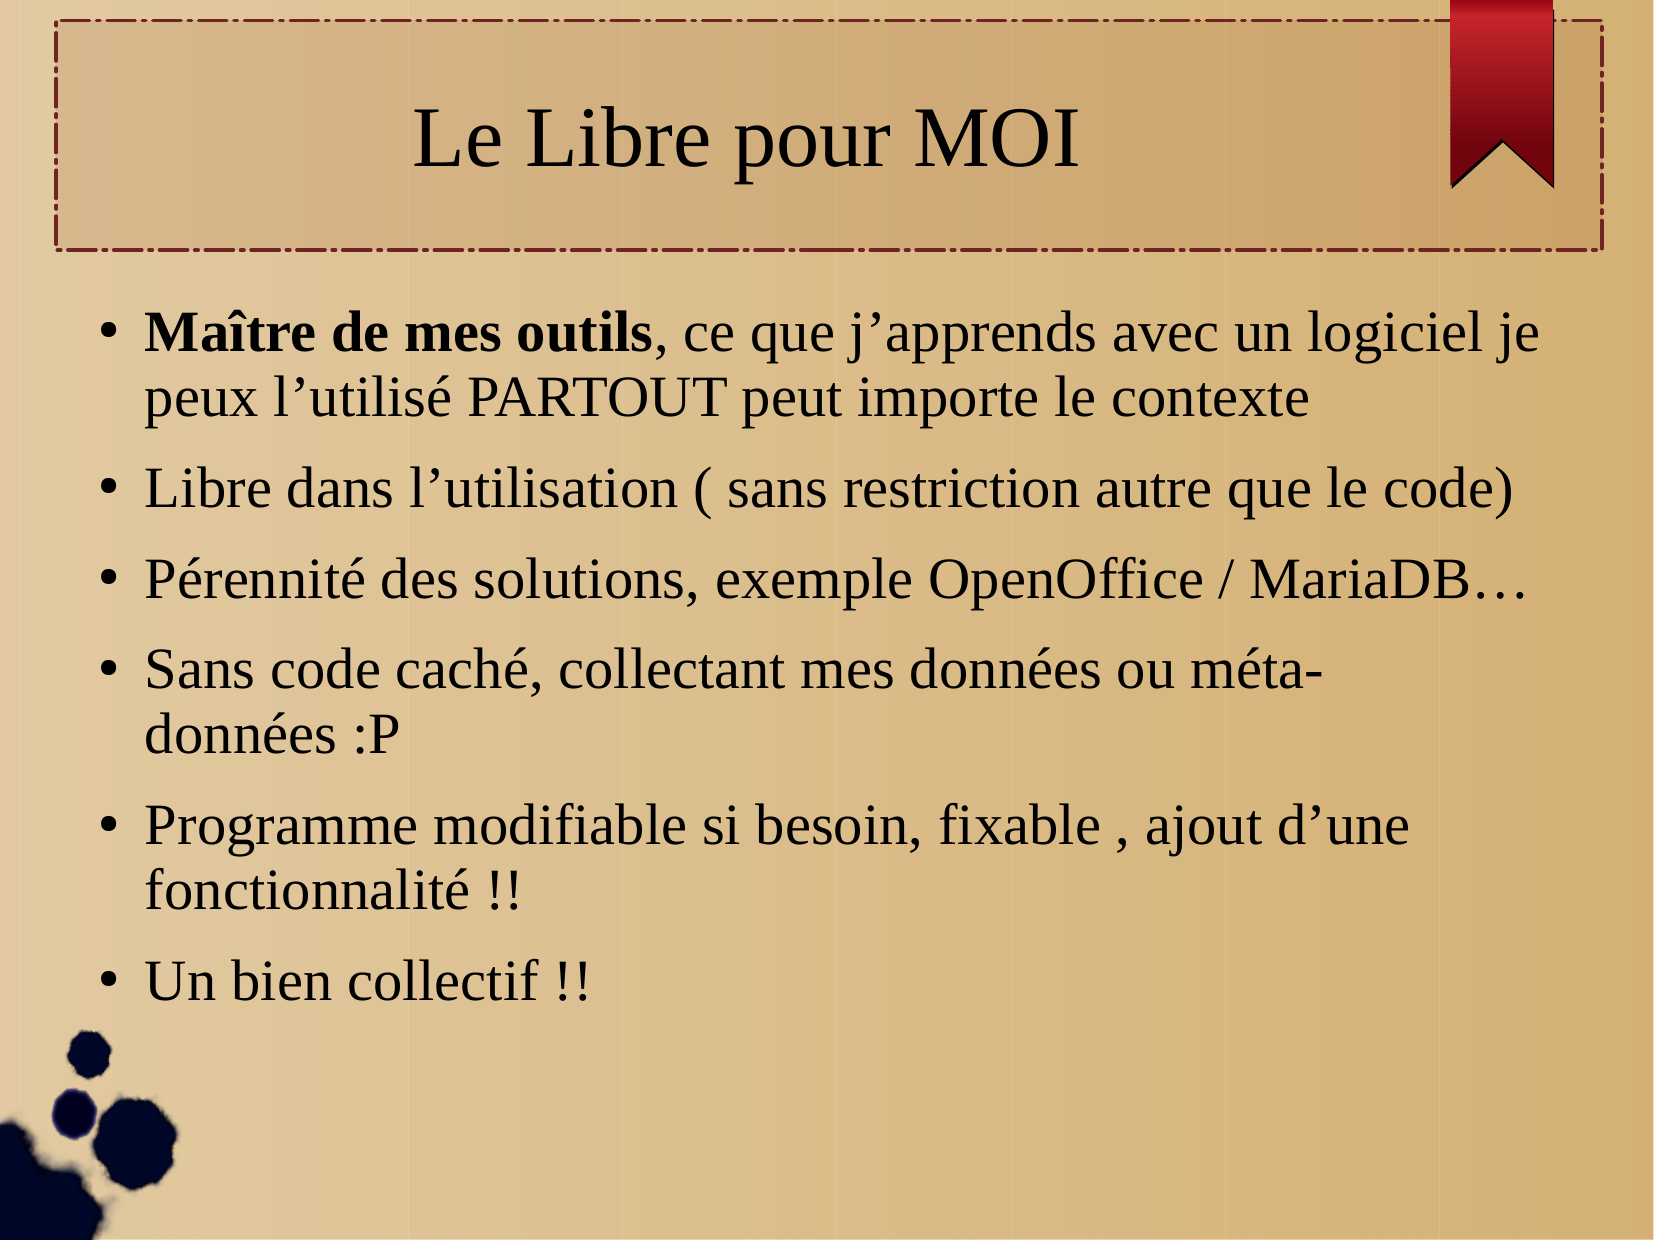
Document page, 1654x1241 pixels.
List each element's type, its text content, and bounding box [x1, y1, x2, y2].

list Maître de mes outils, ce que j’apprends avec un logiciel je peux l’utilisé PARTOUT peut importe le contexte Libre dans l’utilisation ( sans restriction autre que le code) Pérennité des solutions, exemple OpenOffice / MariaDB… Sans code caché, collectant mes données ou méta-données :P Programme modifiable si besoin, fixable , ajout d’une fonctionnalité !! Un bien collectif !! [82, 299, 1571, 1019]
title Le Libre pour MOI [82, 47, 1412, 229]
